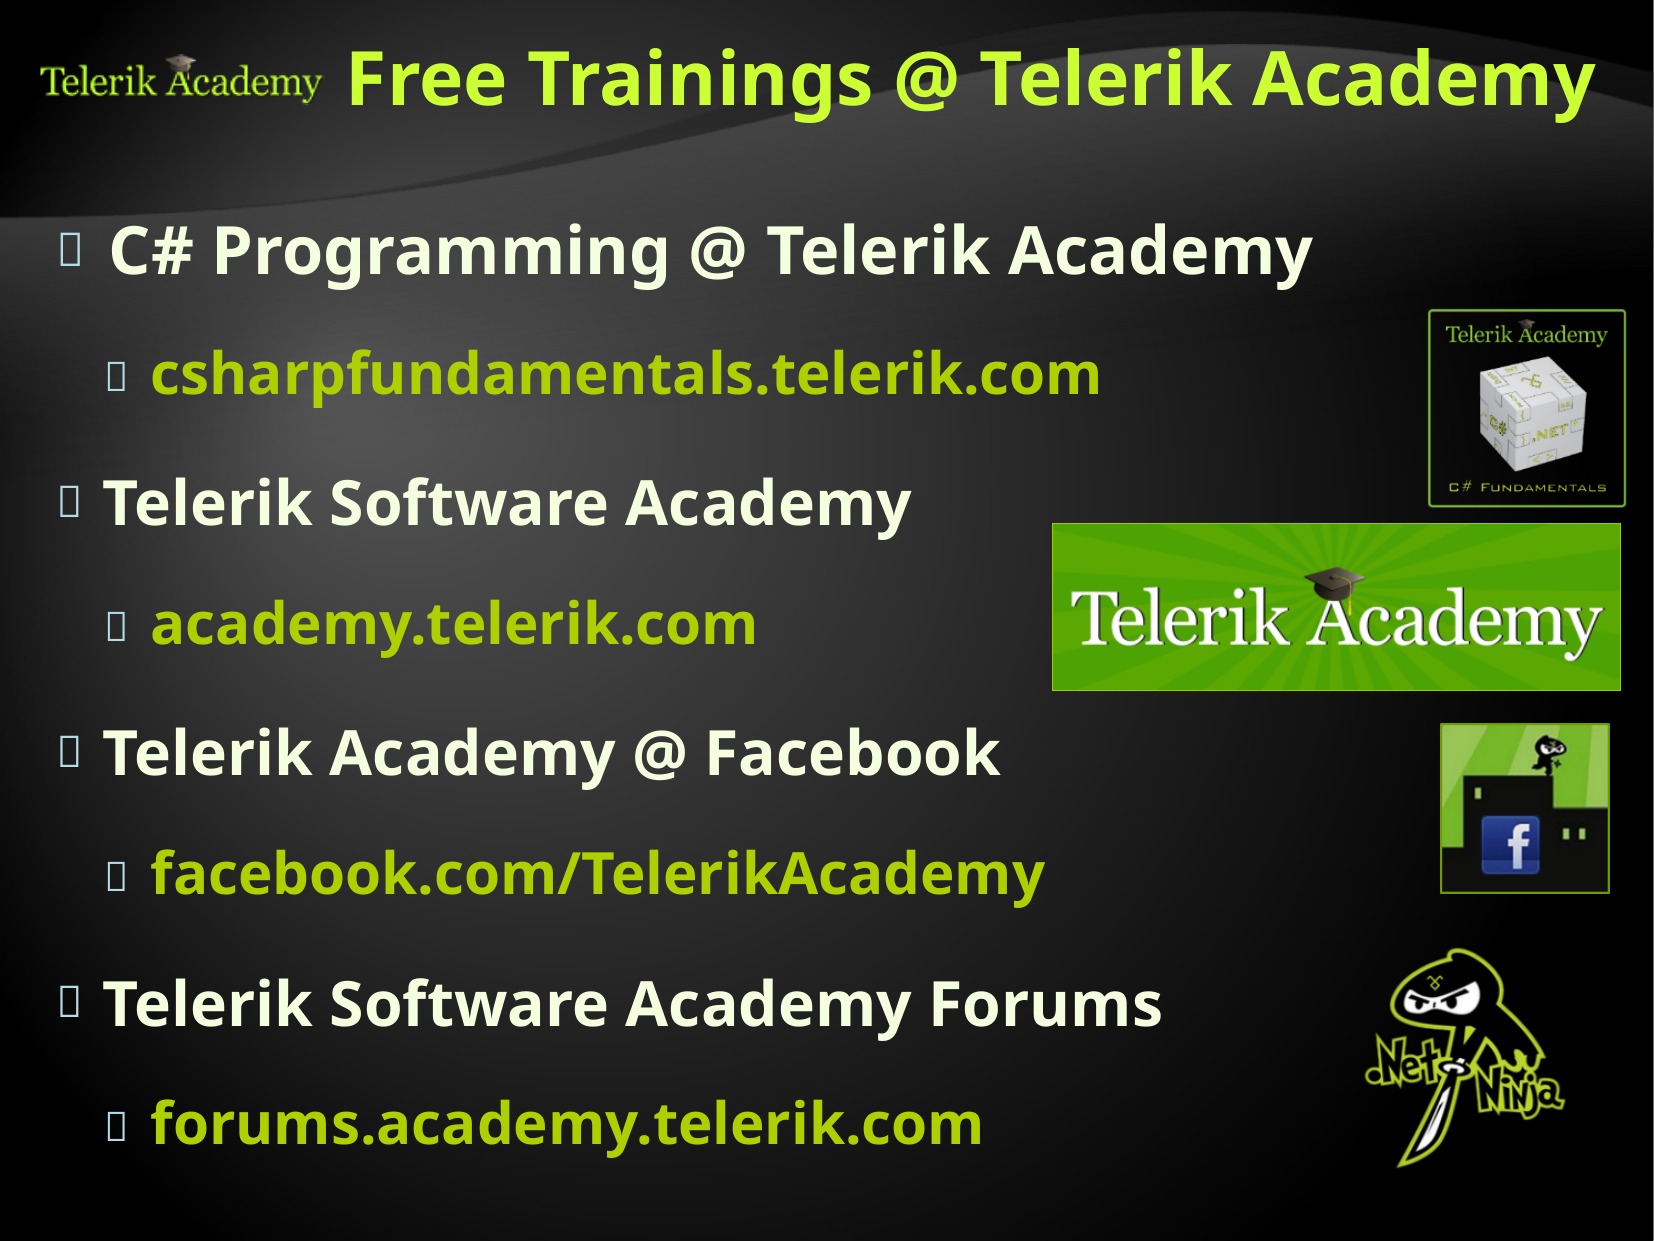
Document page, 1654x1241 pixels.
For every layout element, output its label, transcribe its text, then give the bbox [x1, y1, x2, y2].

list C# Programming @ Telerik Academy csharpfundamentals.telerik.com Telerik Software Academy academy.telerik.com Telerik Academy @ Facebook facebook.com/TelerikAcademy Telerik Software Academy Forums forums.academy.telerik.com [41, 192, 1613, 1213]
picture [0, 0, 1654, 1241]
title Free Trainings @ Telerik Academy [330, 13, 1613, 166]
